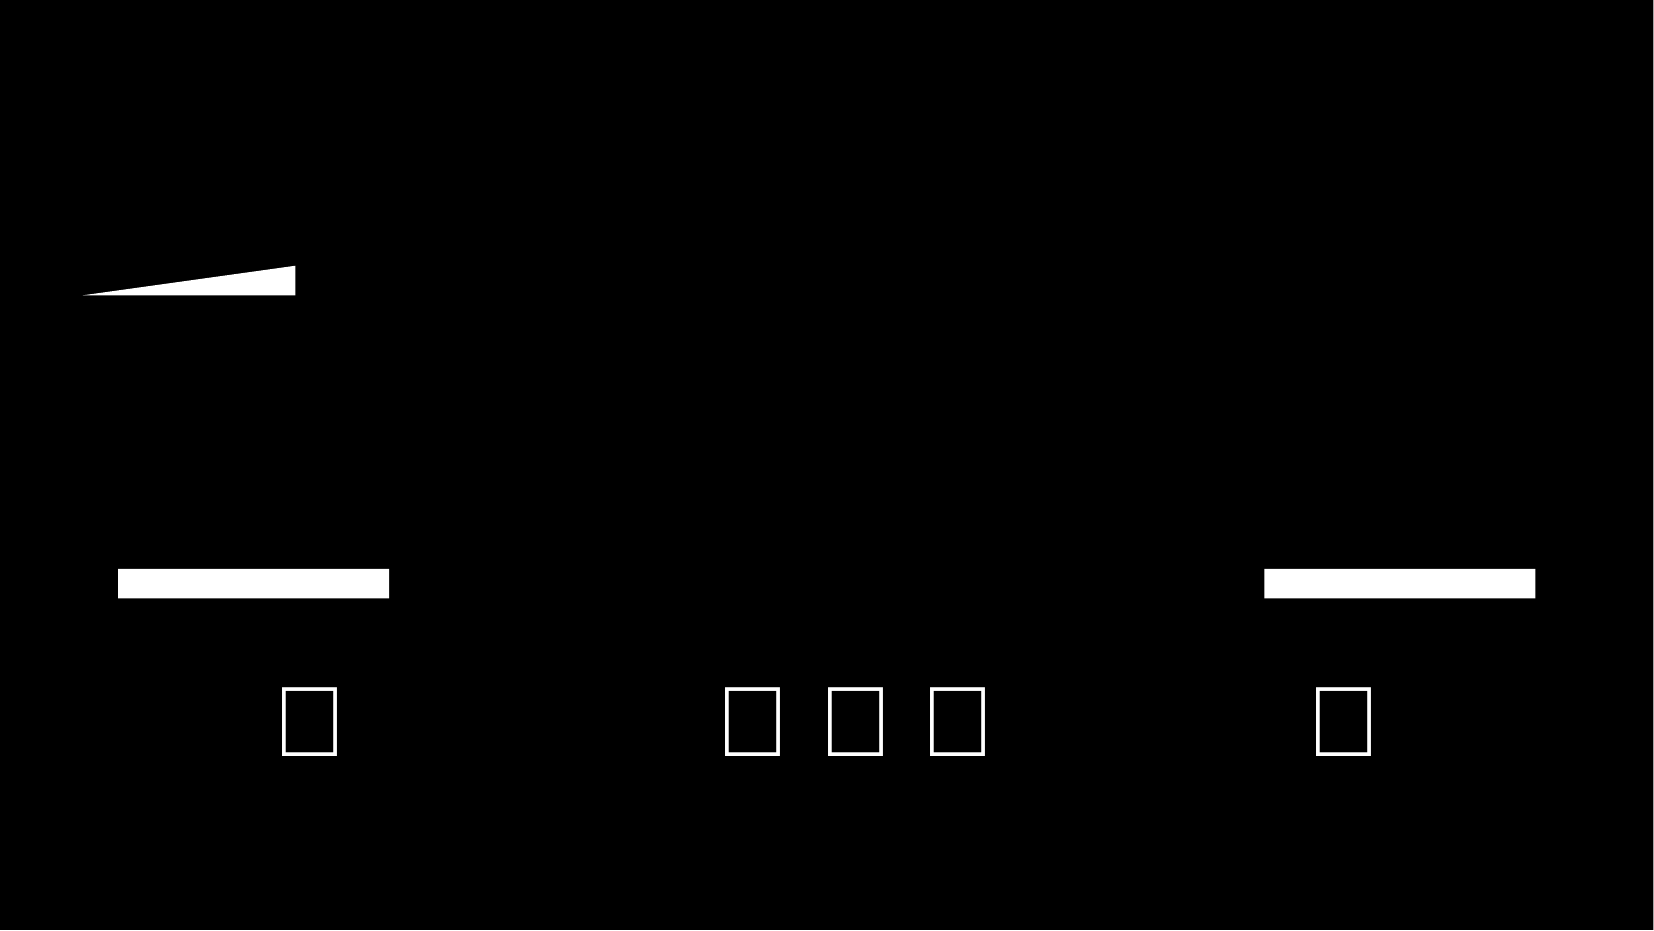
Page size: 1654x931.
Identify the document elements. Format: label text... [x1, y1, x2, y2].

list 🥕 👈 🤓 👉 🏒 [82, 383, 1571, 924]
text_box [82, 265, 296, 296]
text_box [118, 568, 390, 599]
text_box [1264, 568, 1536, 599]
